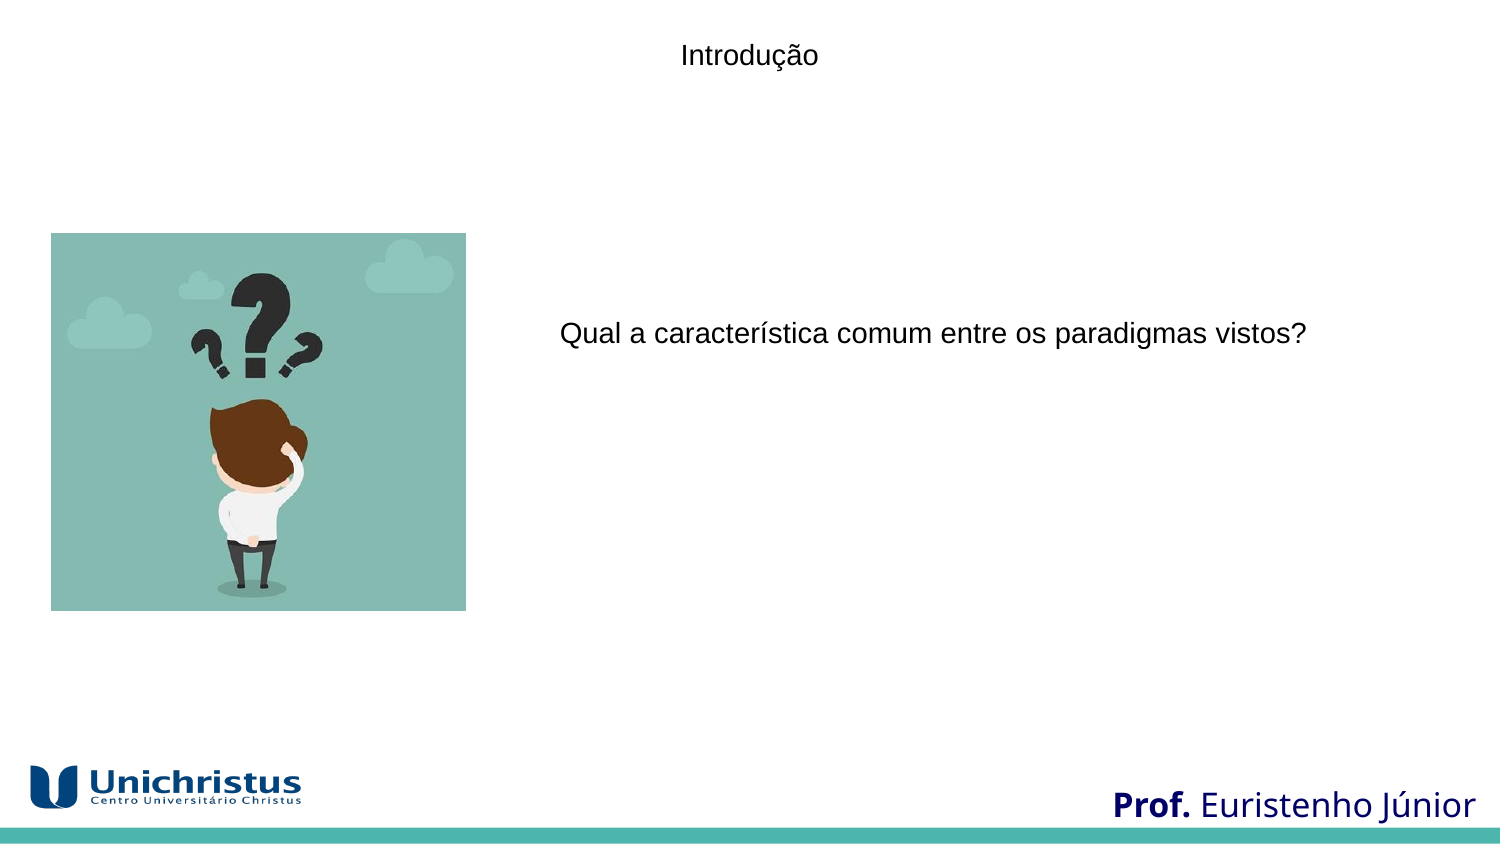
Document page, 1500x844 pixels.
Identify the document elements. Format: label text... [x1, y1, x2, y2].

title Introdução [51, 20, 1449, 137]
picture [26, 763, 305, 810]
list Qual a característica comum entre os paradigmas vistos? [544, 152, 1449, 750]
text_box Prof. Euristenho Júnior [1097, 773, 1494, 829]
picture [51, 233, 466, 611]
